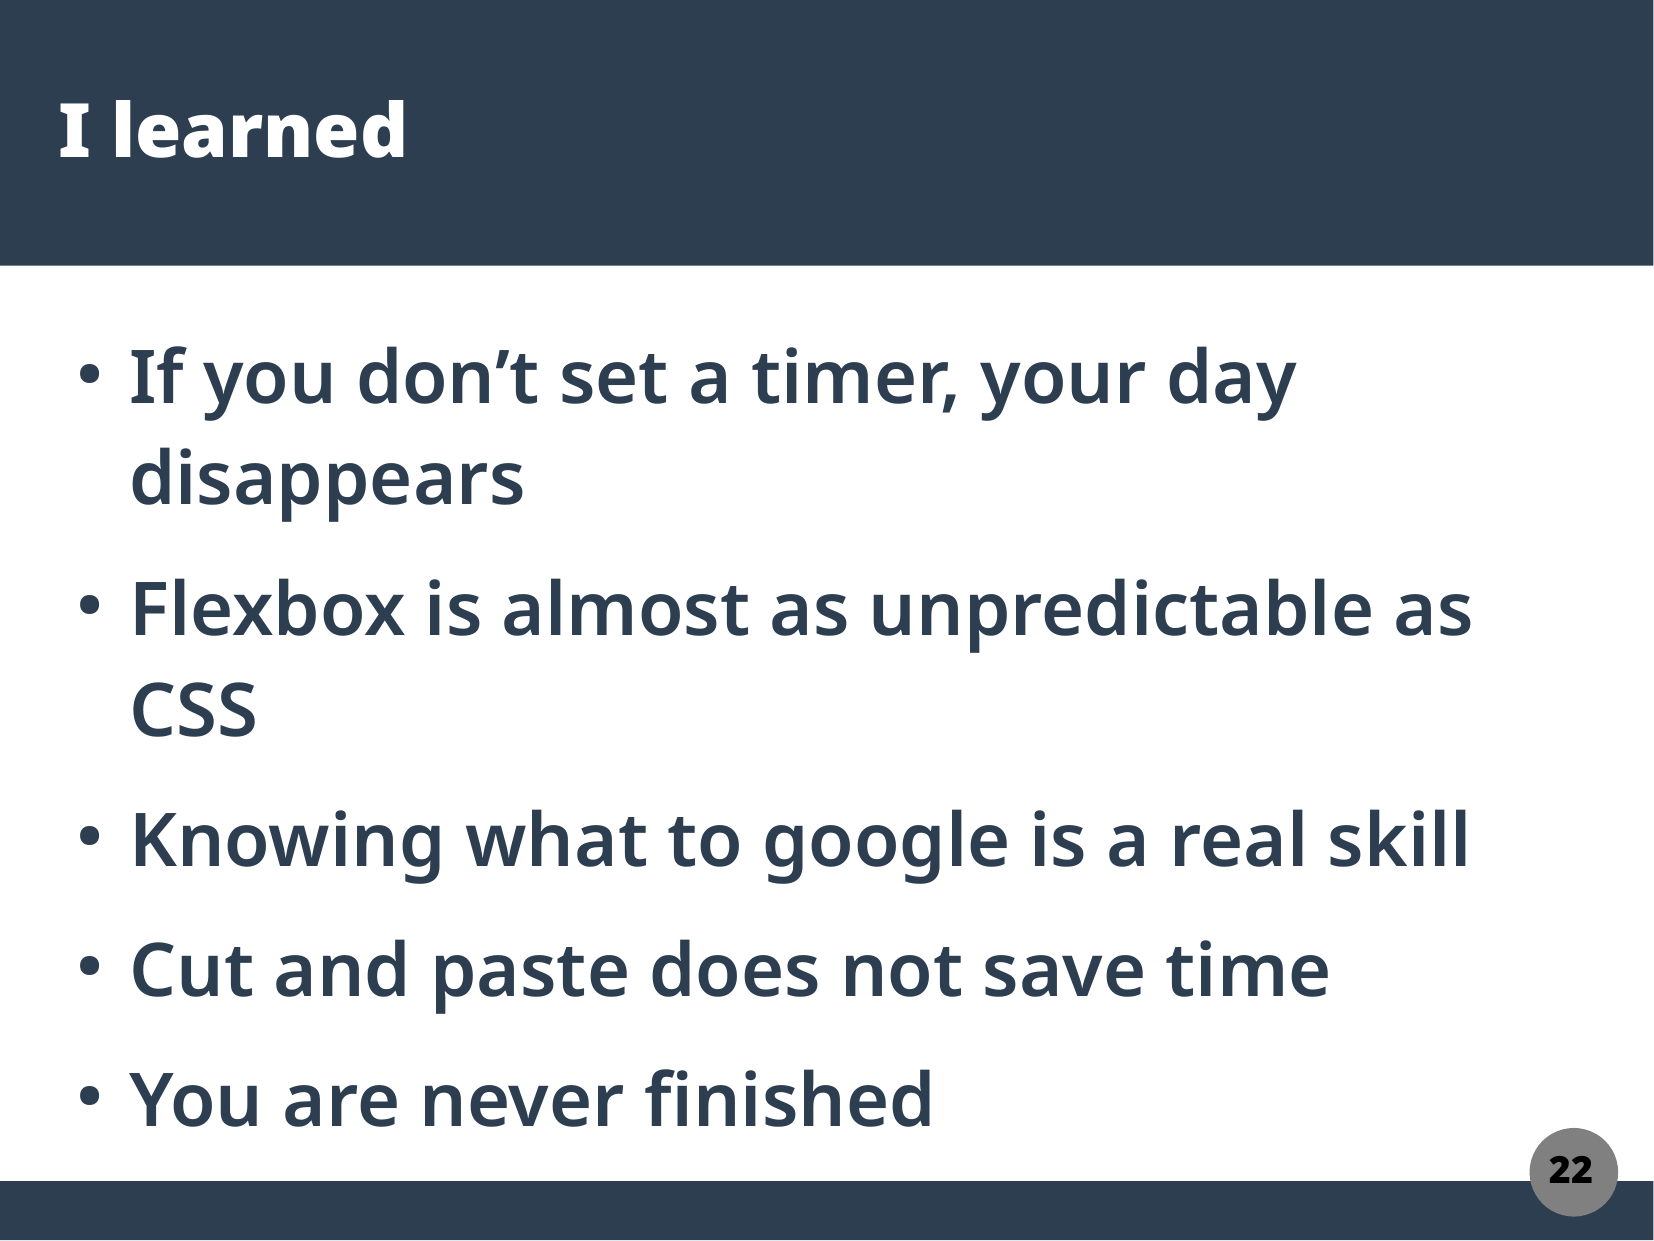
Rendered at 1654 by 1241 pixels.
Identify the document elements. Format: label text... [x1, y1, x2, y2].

list If you don’t set a timer, your day disappears Flexbox is almost as unpredictable as CSS Knowing what to google is a real skill Cut and paste does not save time You are never finished [59, 324, 1595, 1152]
title I learned [59, 49, 1595, 207]
